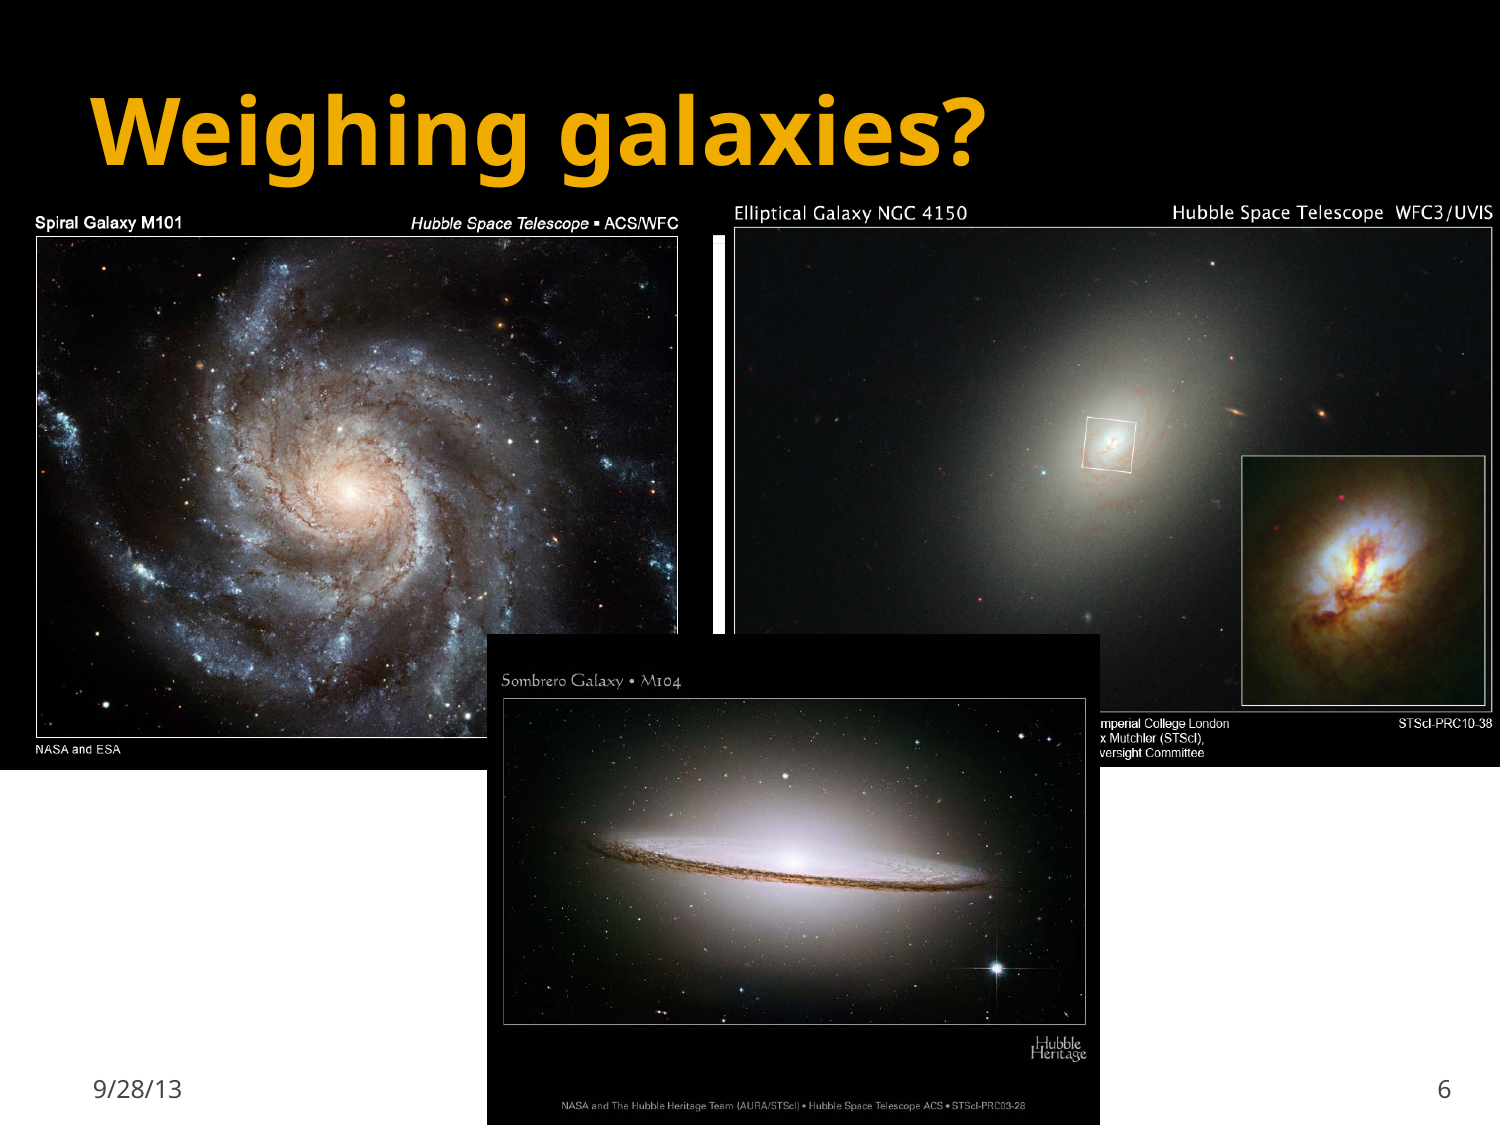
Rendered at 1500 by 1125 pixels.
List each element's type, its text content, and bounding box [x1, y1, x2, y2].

slide_number 9/28/13 [75, 1062, 425, 1108]
title Weighing galaxies? [75, 25, 1425, 231]
picture [0, 199, 1500, 1125]
slide_number <number> [1345, 1062, 1467, 1108]
